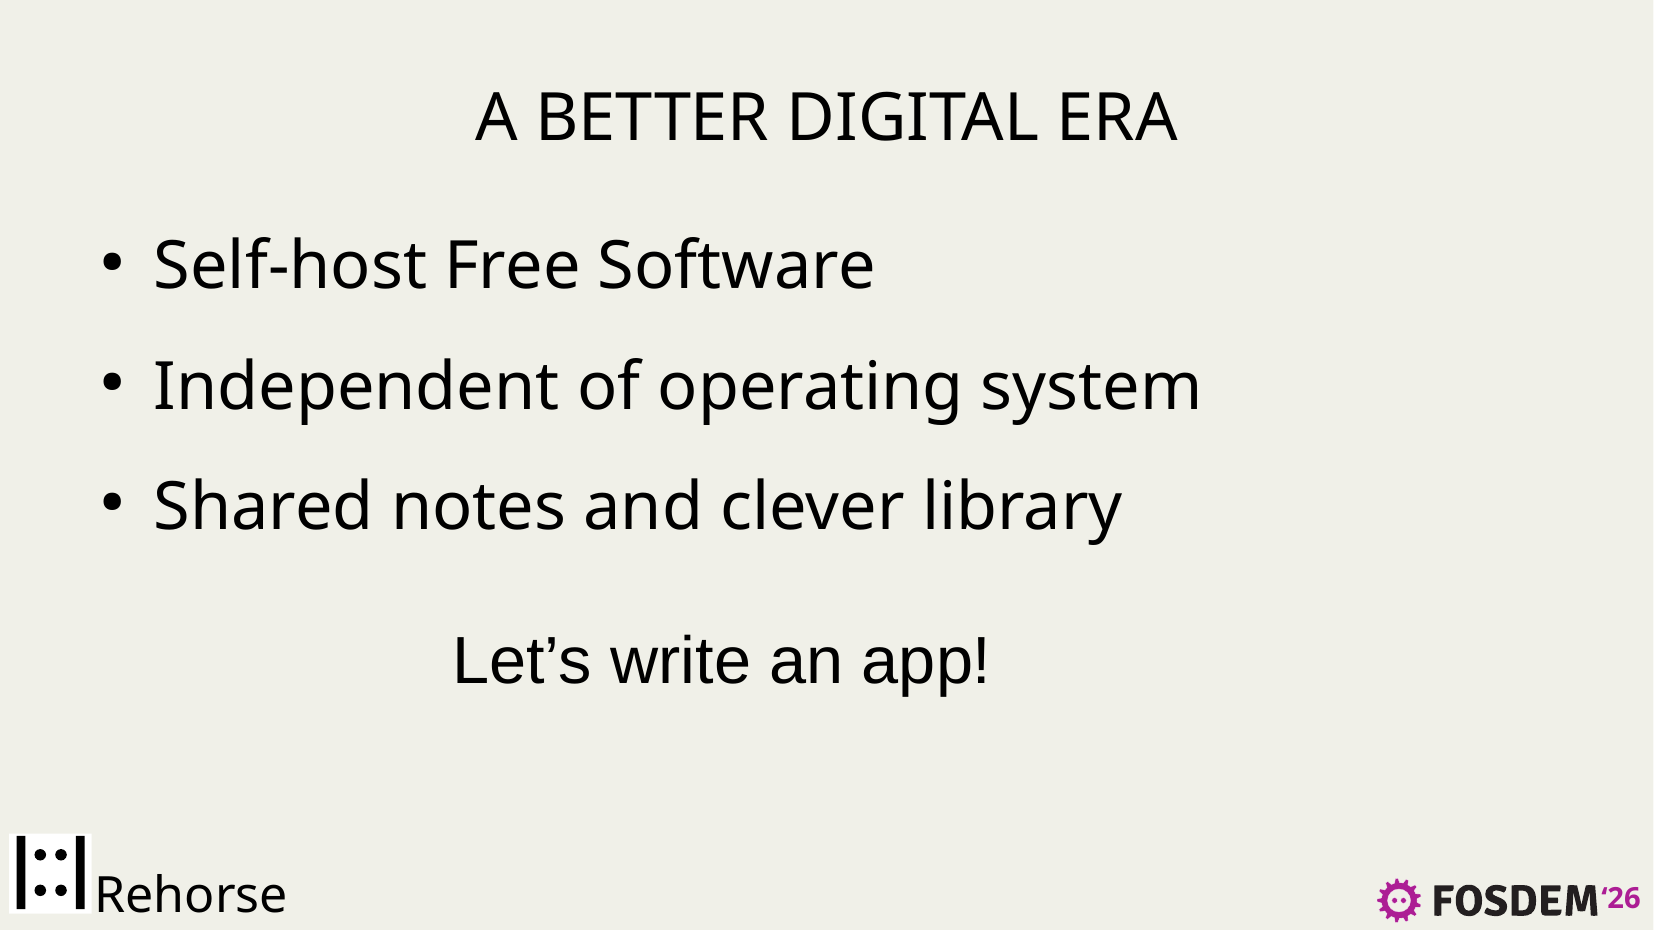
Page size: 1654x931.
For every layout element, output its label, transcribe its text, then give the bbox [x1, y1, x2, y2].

list Self-host Free Software Independent of operating system Shared notes and clever library [82, 217, 1571, 758]
title A Better DIGItal Era [82, 37, 1571, 193]
text_box Let’s write an app! [437, 615, 1151, 841]
